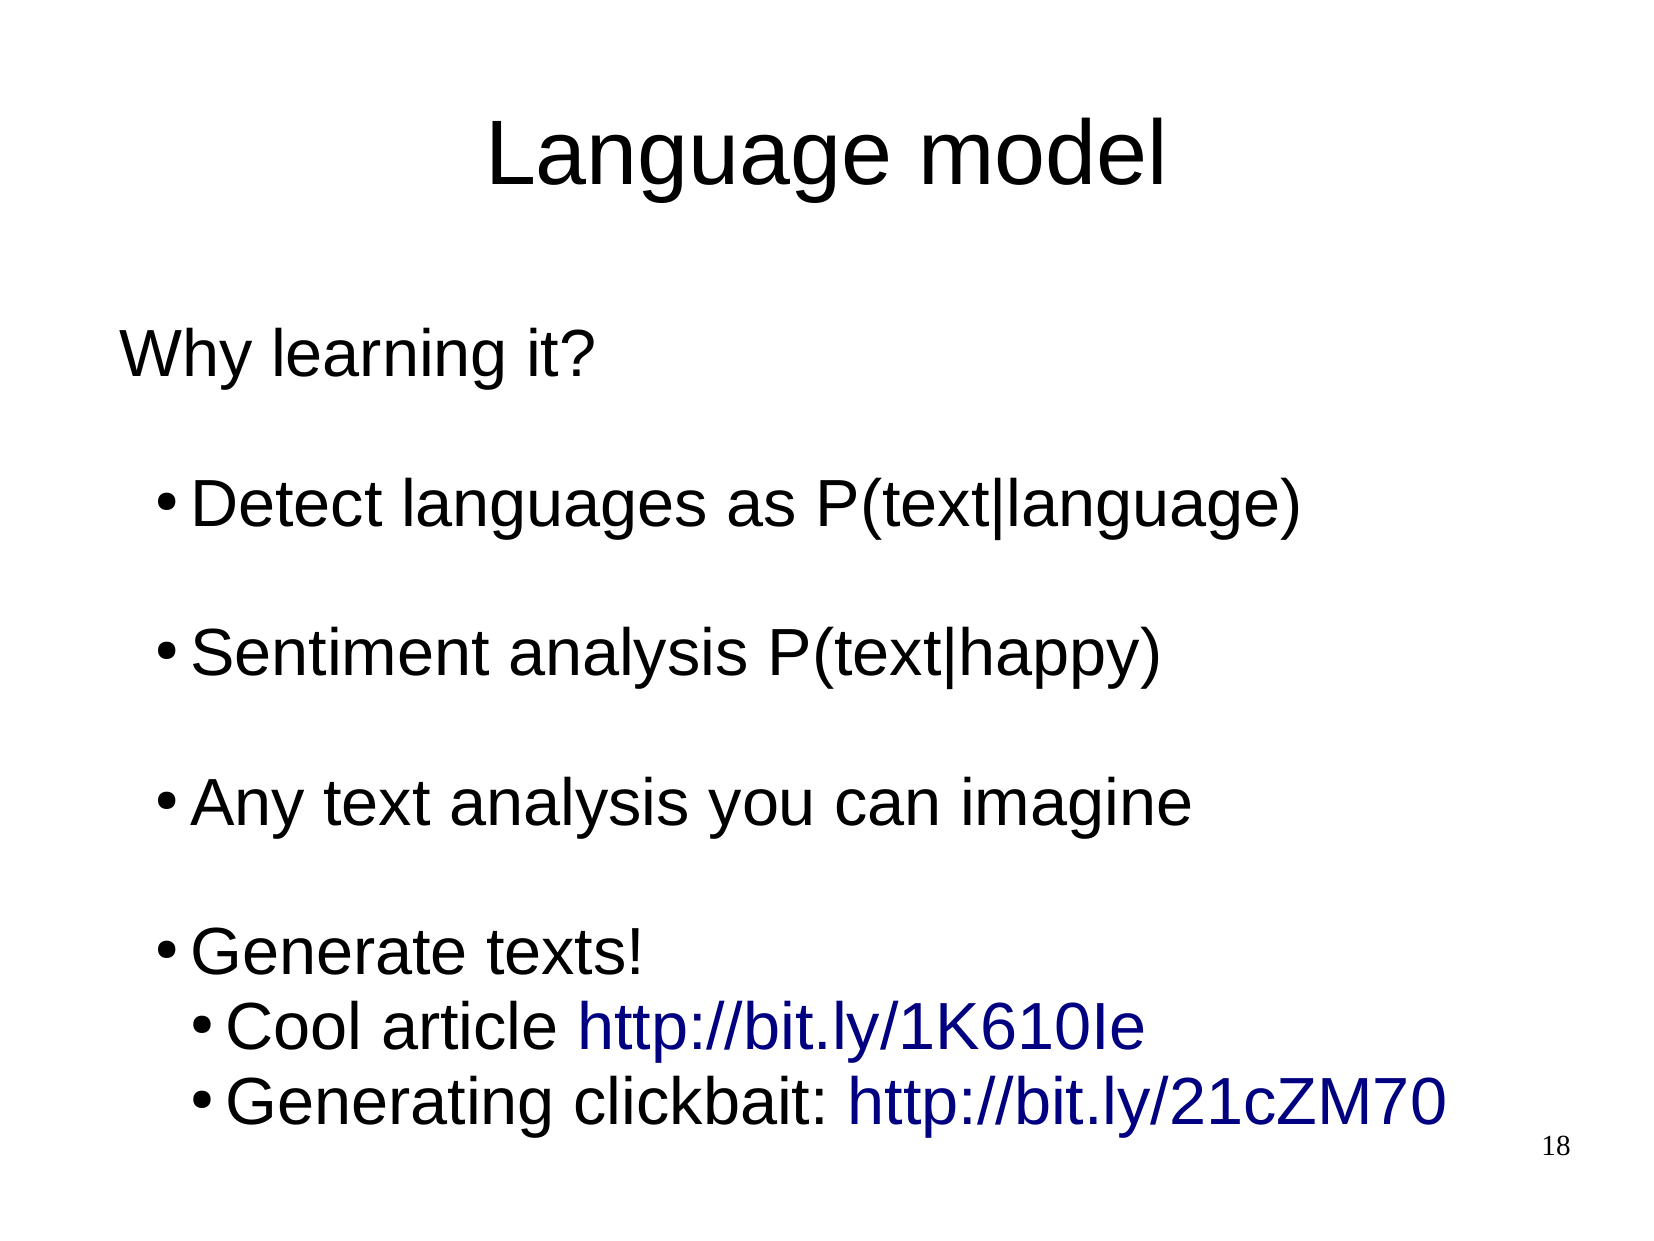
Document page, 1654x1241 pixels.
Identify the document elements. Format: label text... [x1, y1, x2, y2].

title Language model [82, 49, 1571, 257]
text_box Why learning it? Detect languages as P(text|language) Sentiment analysis P(text|happy) Any text analysis you can imagine Generate texts! Cool article http://bit.ly/1K610Ie Generating clickbait: http://bit.ly/21cZM70 [69, 308, 1654, 1221]
